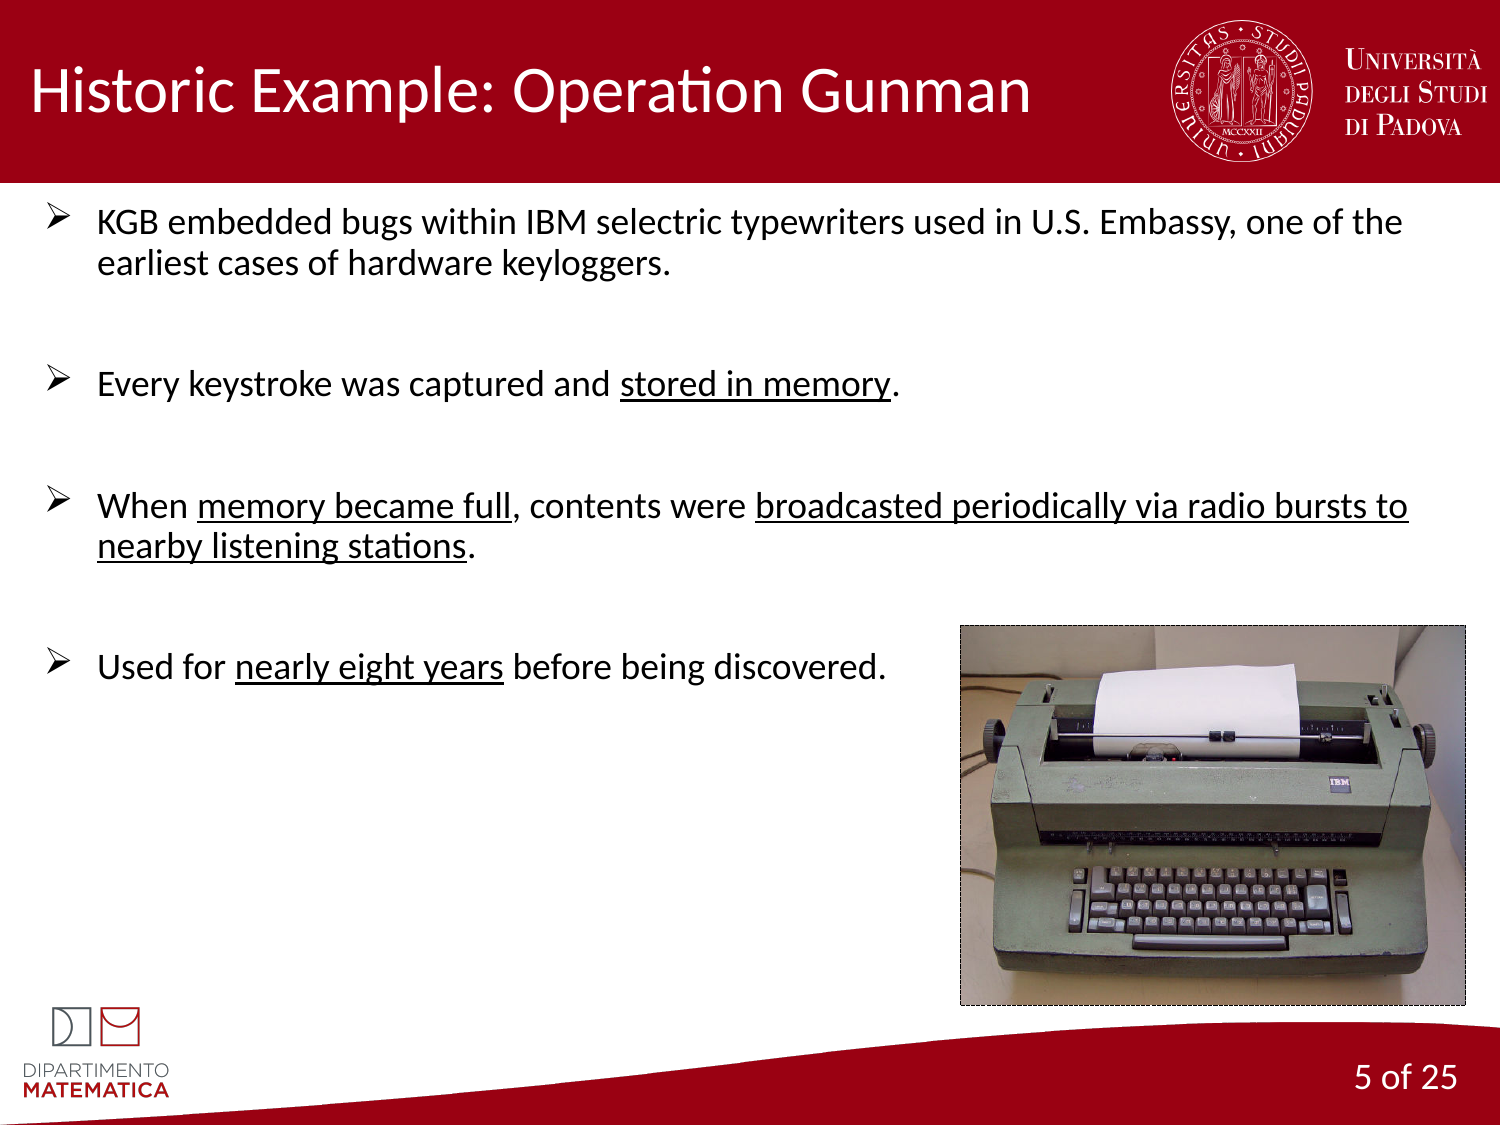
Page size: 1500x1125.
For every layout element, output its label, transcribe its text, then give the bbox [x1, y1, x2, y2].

picture [0, 1007, 1500, 1125]
title Historic Example: Operation Gunman [0, 0, 1159, 183]
picture [1171, 20, 1487, 162]
slide_number <number> of 25 [1136, 1044, 1474, 1104]
list KGB embedded bugs within IBM selectric typewriters used in U.S. Embassy, one of the earliest cases of hardware keyloggers. Every keystroke was captured and stored in memory. When memory became full, contents were broadcasted periodically via radio bursts to nearby listening stations. Used for nearly eight years before being discovered. [11, 195, 1500, 480]
picture [960, 625, 1466, 1006]
